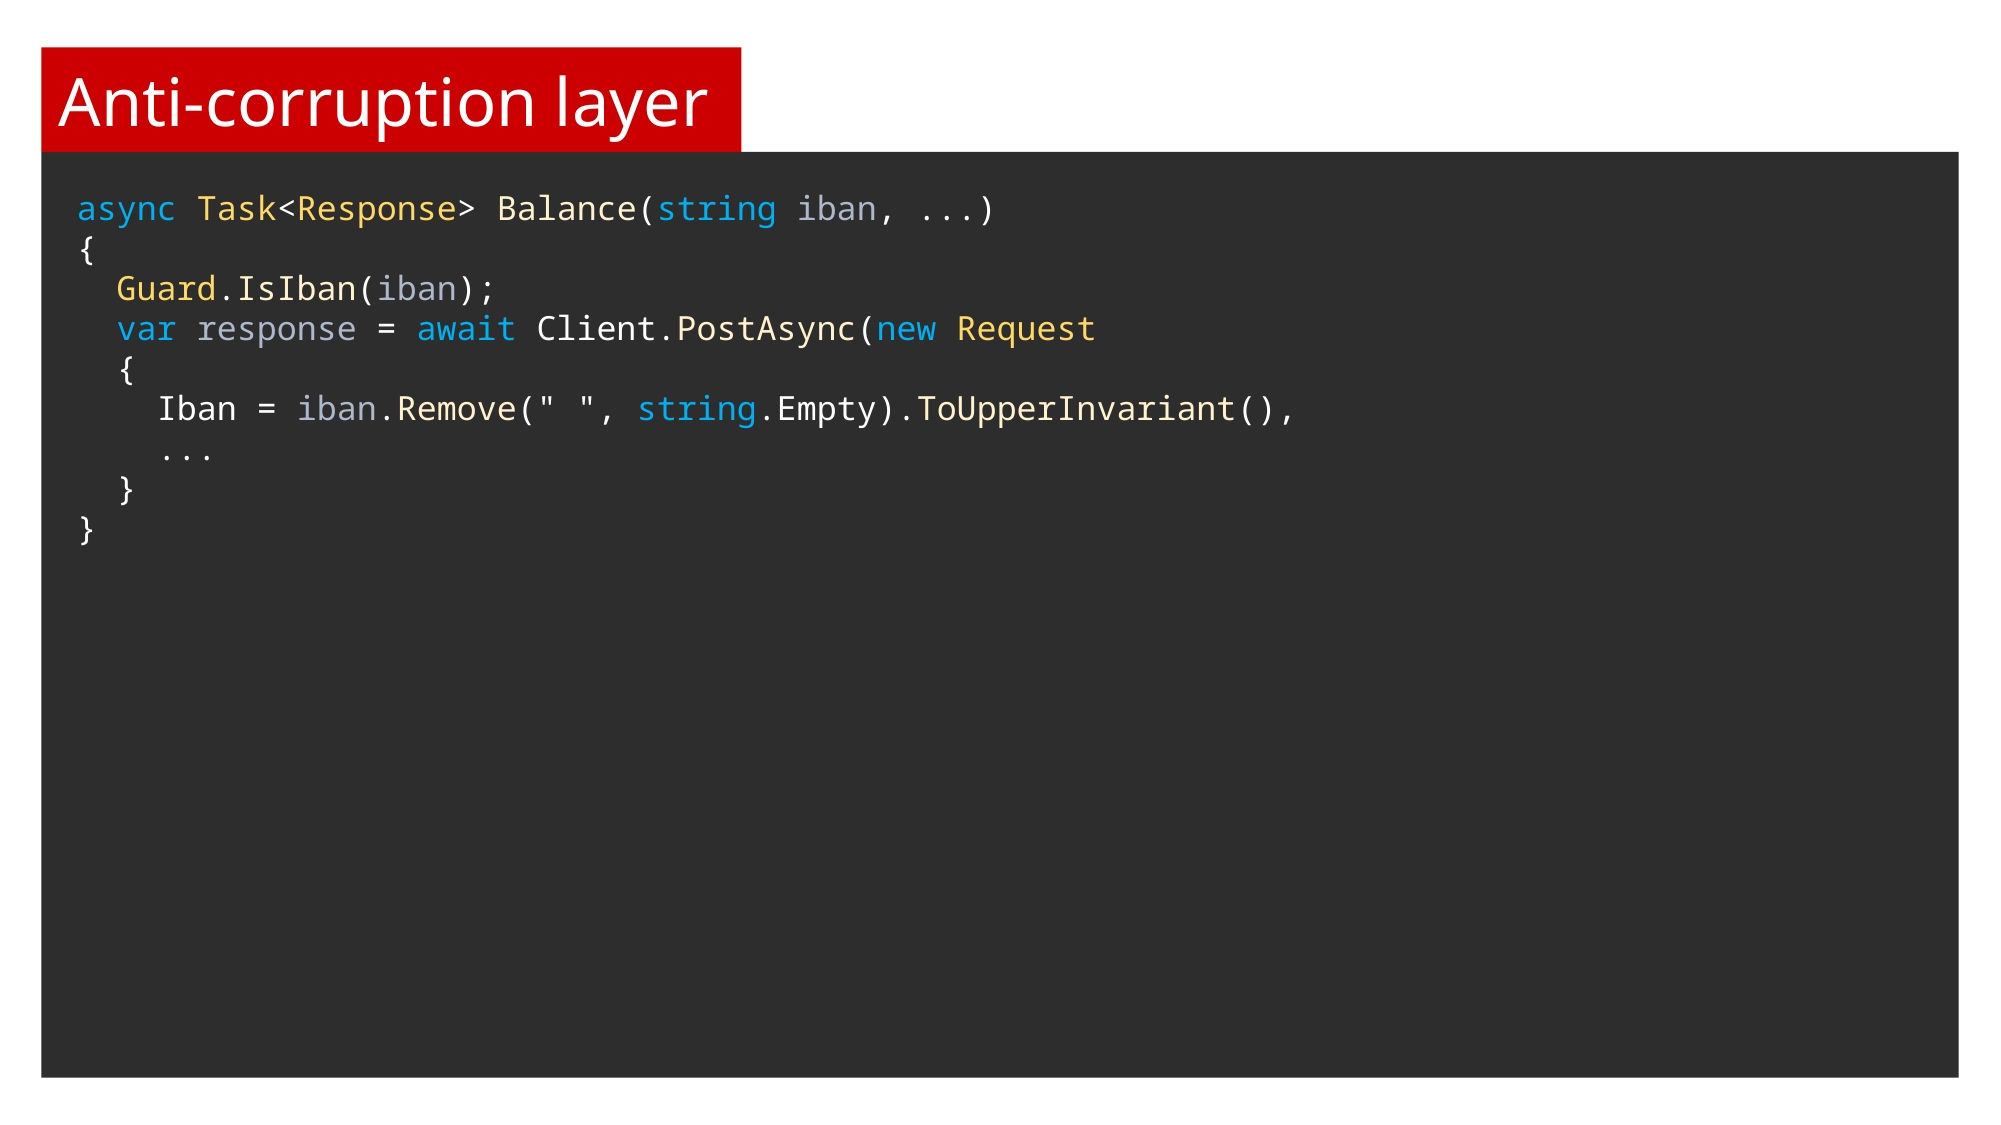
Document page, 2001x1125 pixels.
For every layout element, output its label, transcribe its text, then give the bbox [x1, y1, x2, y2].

text_box Anti-corruption layer [41, 47, 742, 153]
text_box async Task<Response> Balance(string iban, ...) { Guard.IsIban(iban); var response = await Client.PostAsync(new Request { Iban = iban.Remove(" ", string.Empty).ToUpperInvariant(), ... } } [41, 152, 1602, 558]
text_box [41, 152, 1959, 1078]
